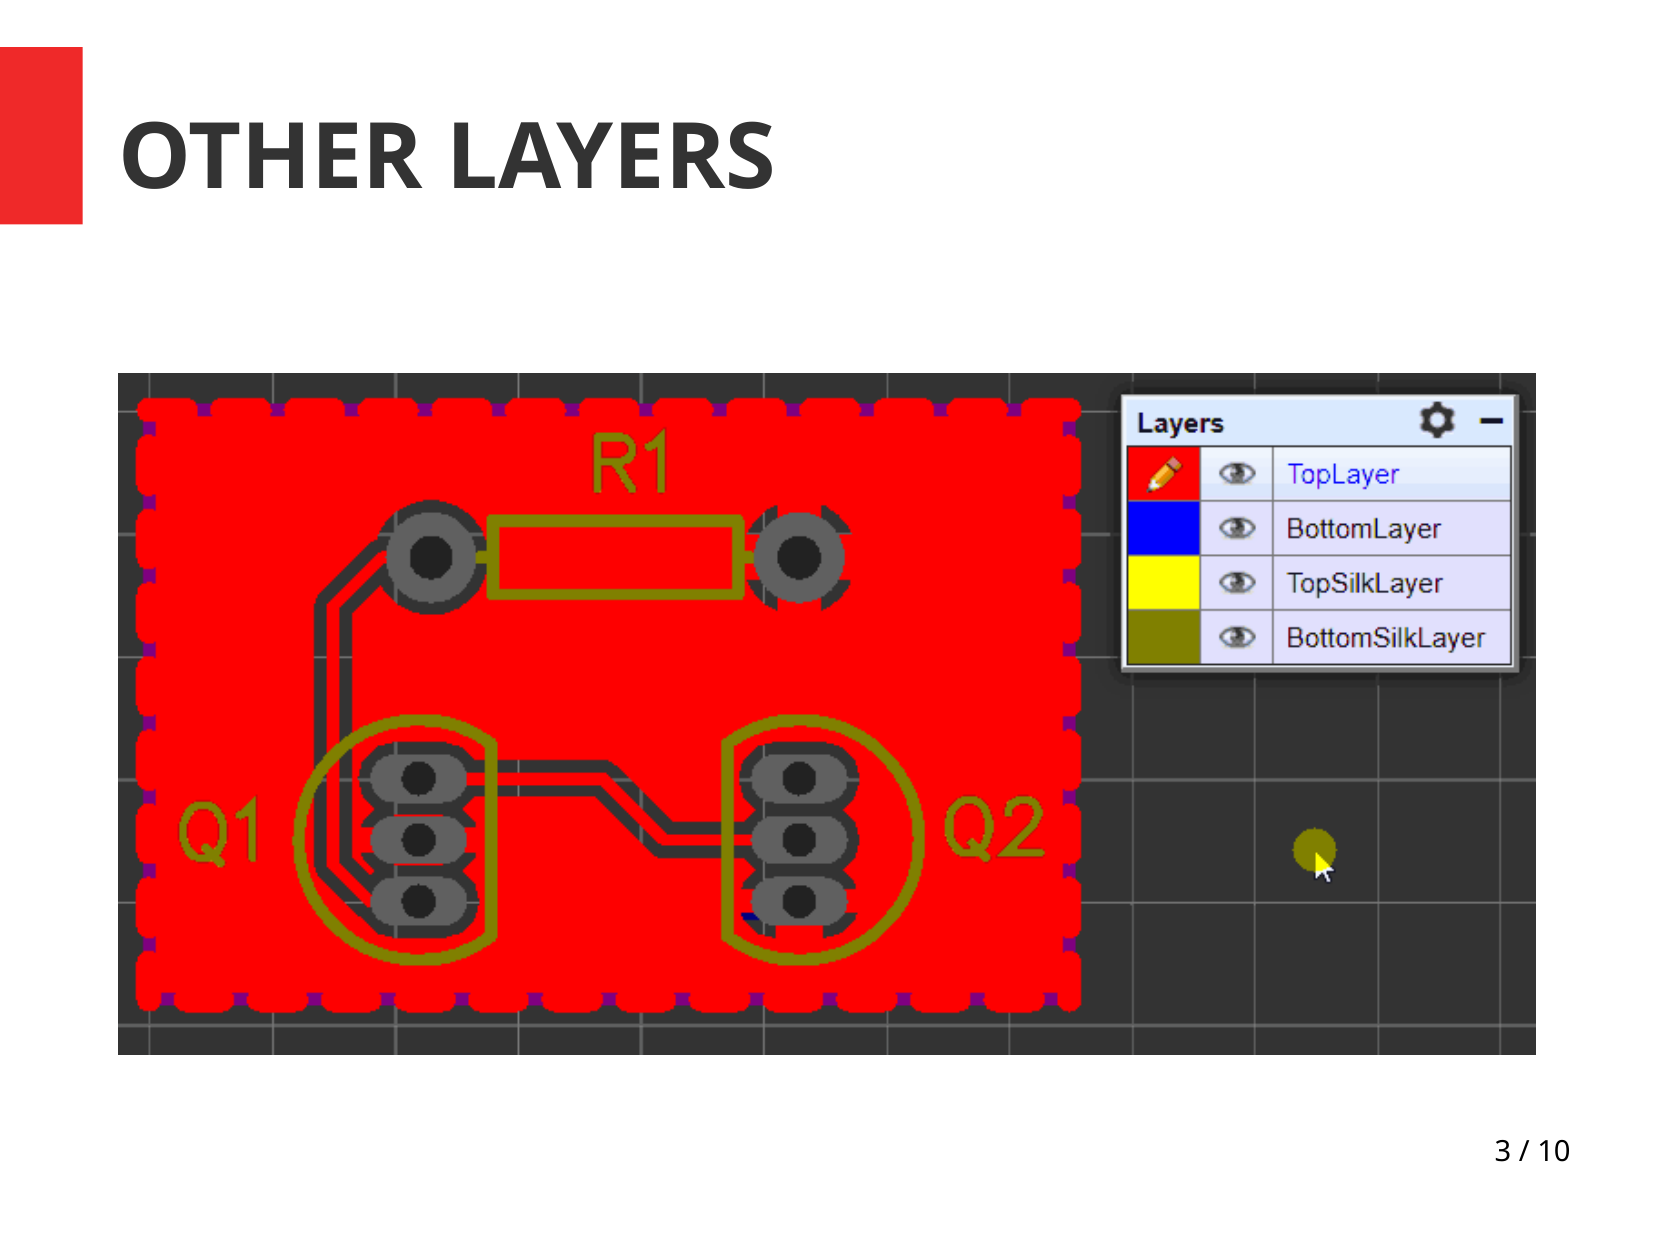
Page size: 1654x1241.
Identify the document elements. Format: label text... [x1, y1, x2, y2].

picture [118, 373, 1536, 1055]
title OTHER LAYERS [118, 49, 1571, 257]
